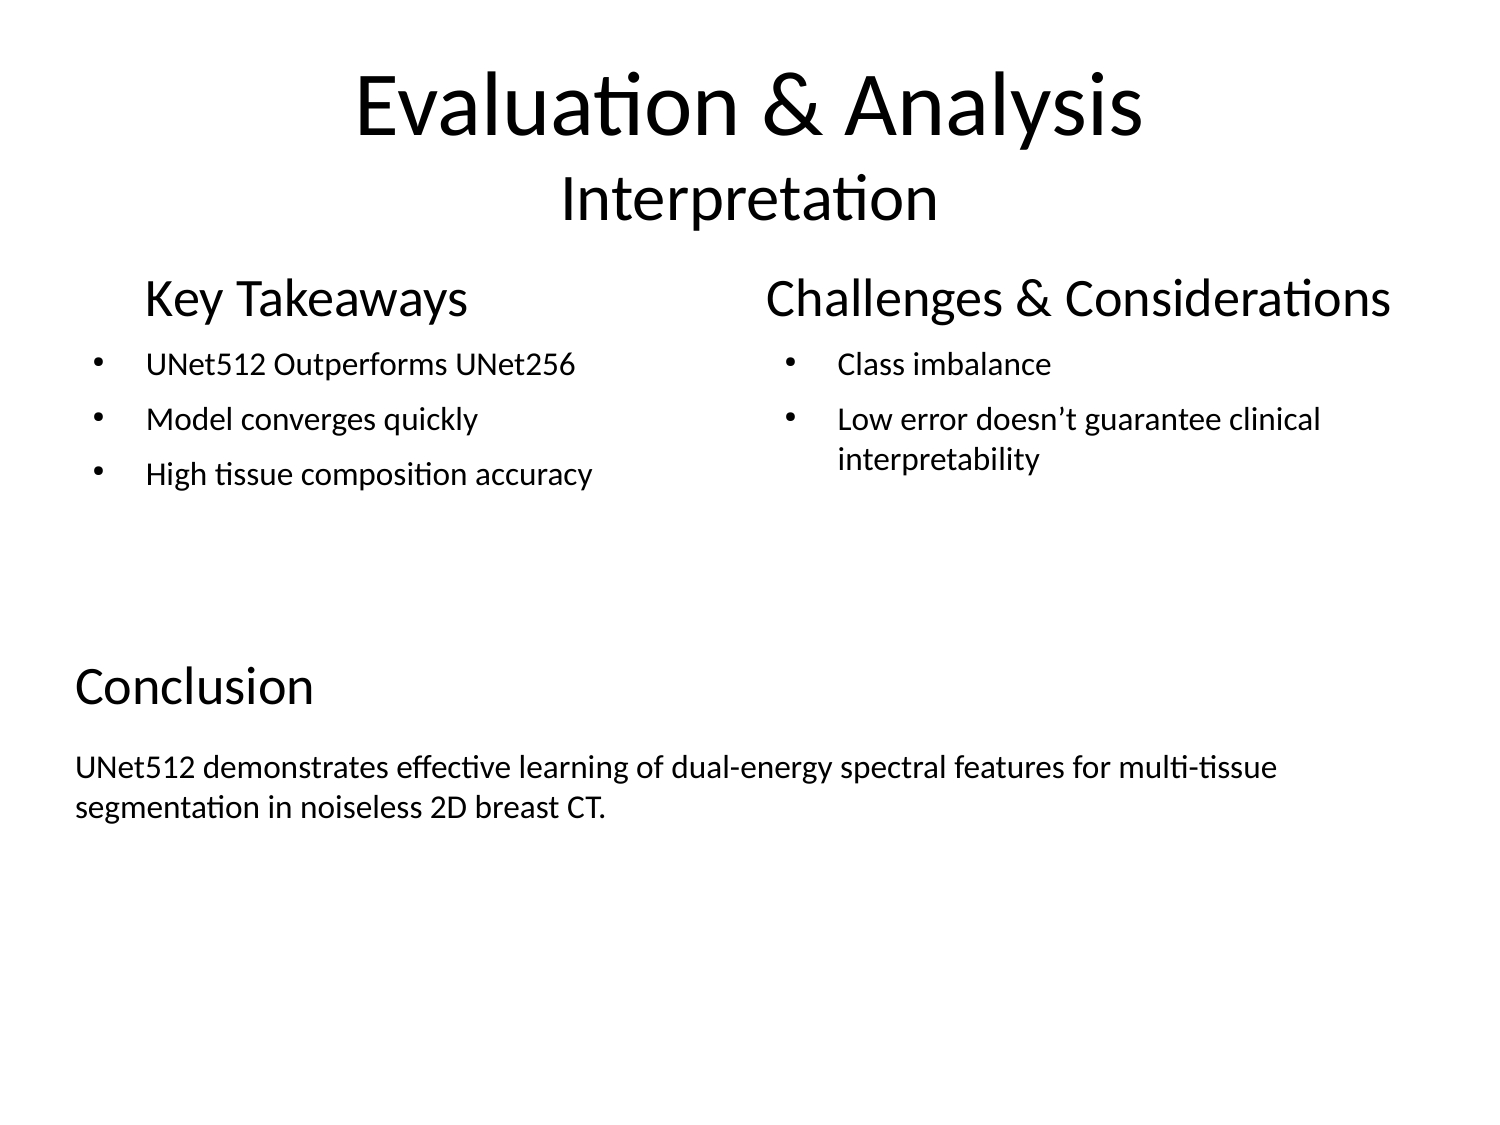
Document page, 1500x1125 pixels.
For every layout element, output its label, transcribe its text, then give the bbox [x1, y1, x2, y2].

title Evaluation & Analysis Interpretation [75, 45, 1425, 233]
list Key Takeaways UNet512 Outperforms UNet256 Model converges quickly High tissue composition accuracy [75, 262, 734, 617]
list Challenges & Considerations Class imbalance Low error doesn’t guarantee clinical interpretability [766, 262, 1426, 617]
list Conclusion UNet512 demonstrates effective learning of dual-energy spectral features for multi-tissue segmentation in noiseless 2D breast CT. [75, 650, 1425, 1005]
